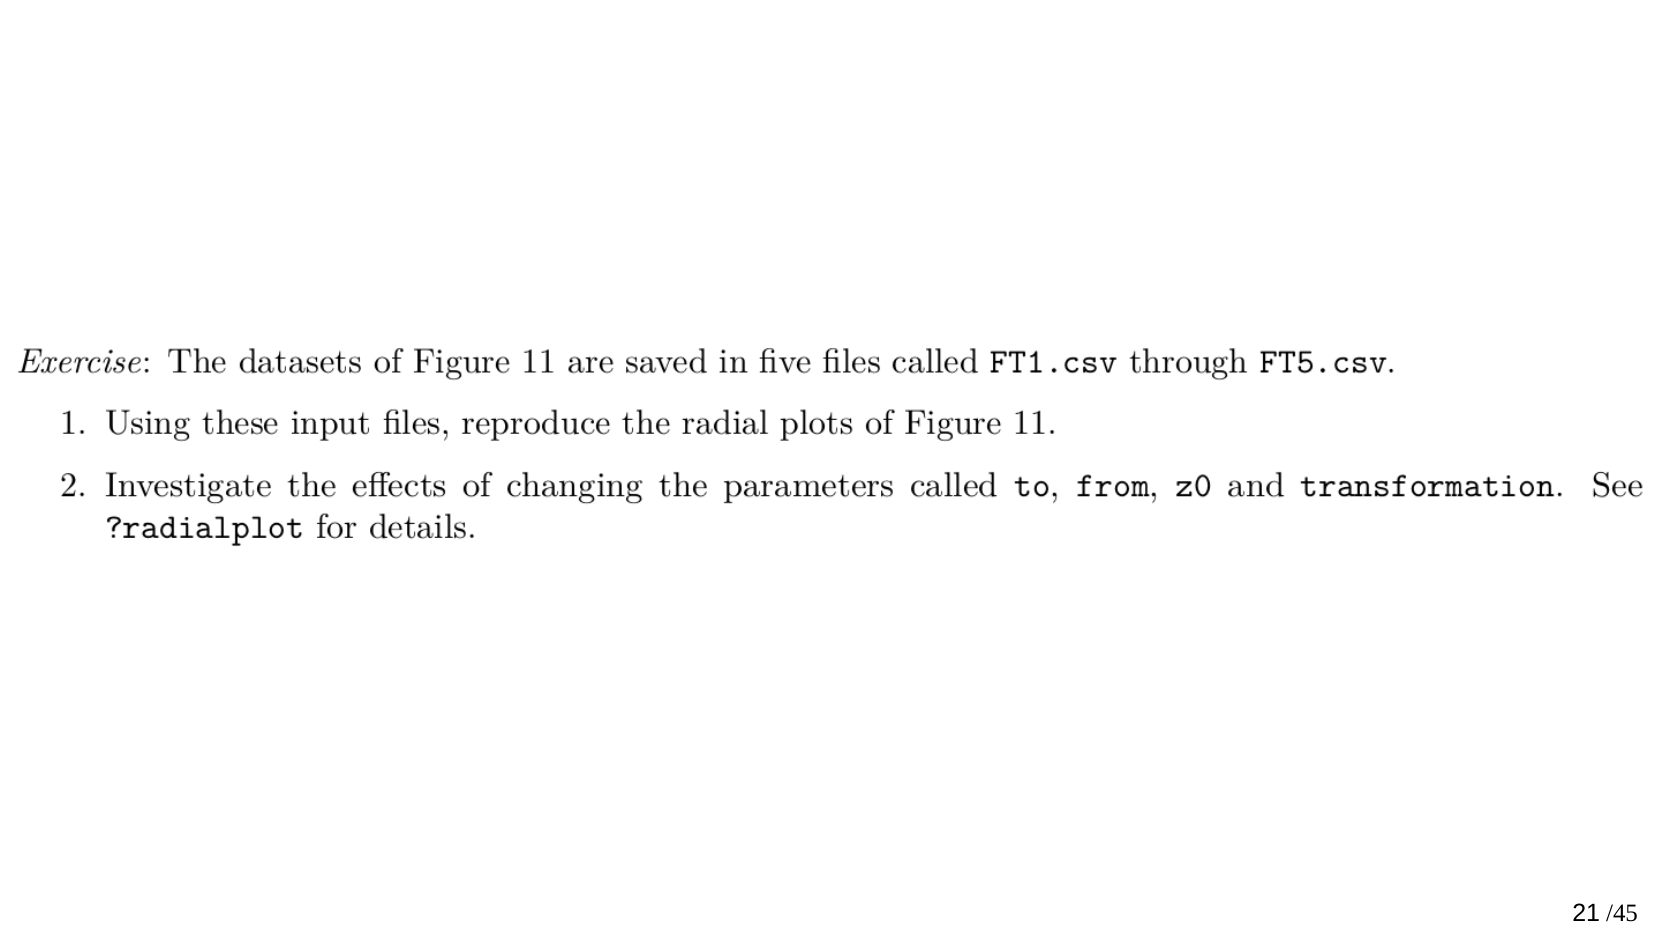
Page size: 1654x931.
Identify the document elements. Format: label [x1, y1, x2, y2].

picture [0, 324, 1654, 554]
